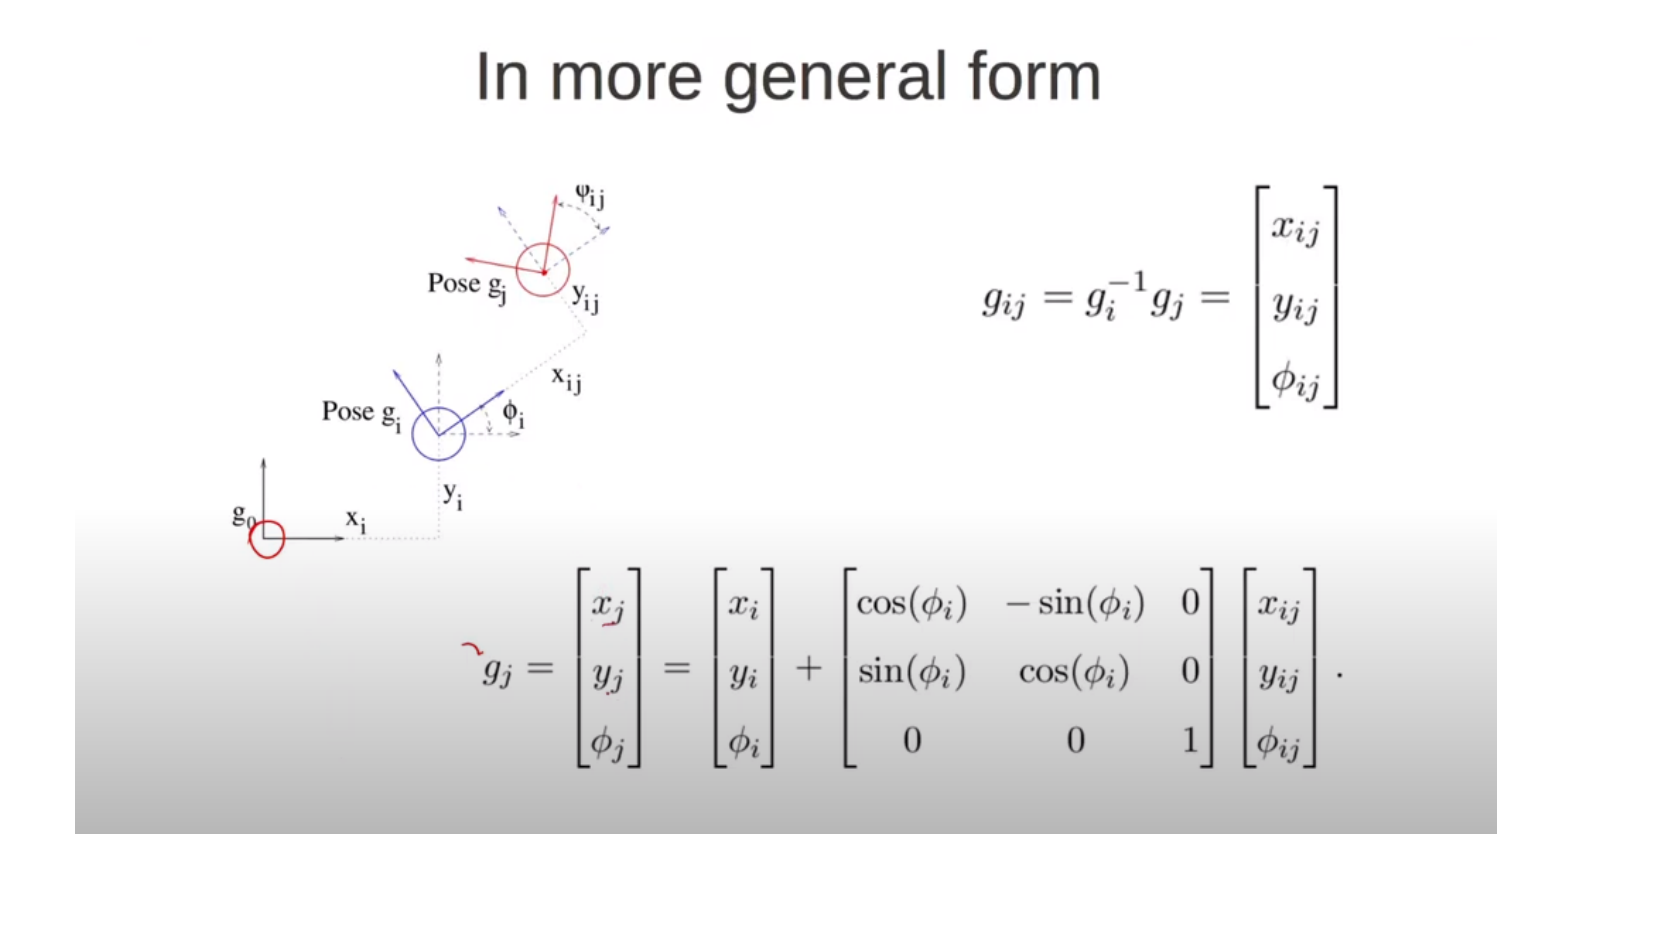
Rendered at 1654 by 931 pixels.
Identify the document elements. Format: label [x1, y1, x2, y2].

picture [75, 37, 1497, 834]
